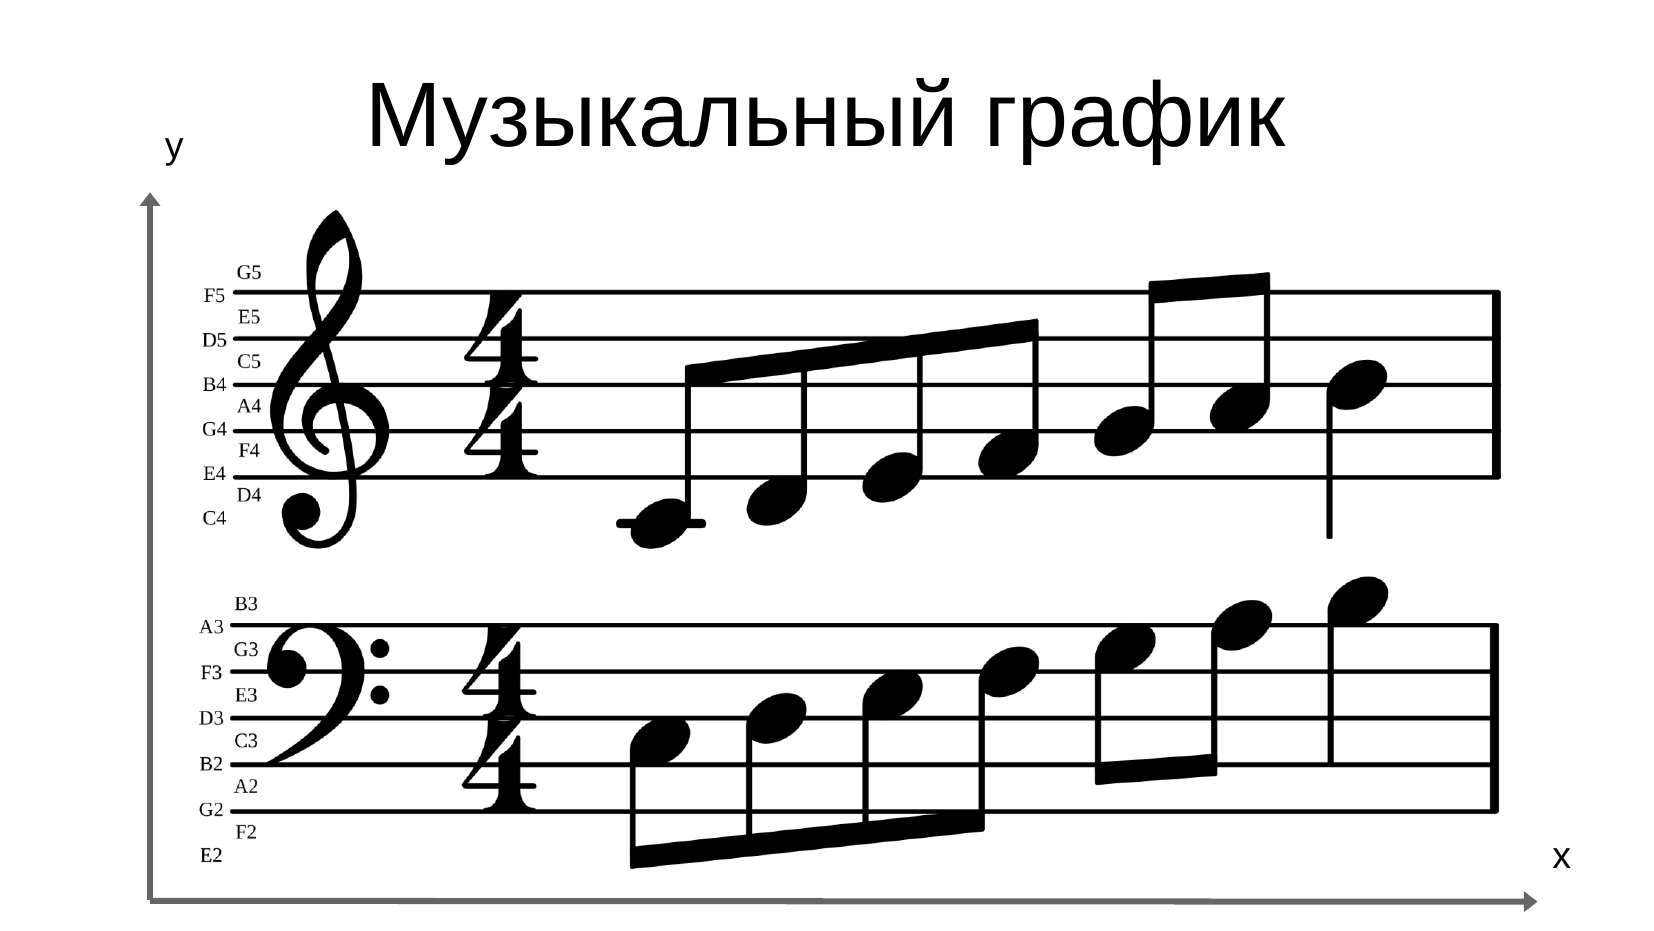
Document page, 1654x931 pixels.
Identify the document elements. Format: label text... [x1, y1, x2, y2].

text_box x [1537, 826, 1613, 902]
text_box y [150, 117, 226, 193]
title Музыкальный график [82, 37, 1571, 193]
picture [153, 201, 1561, 900]
